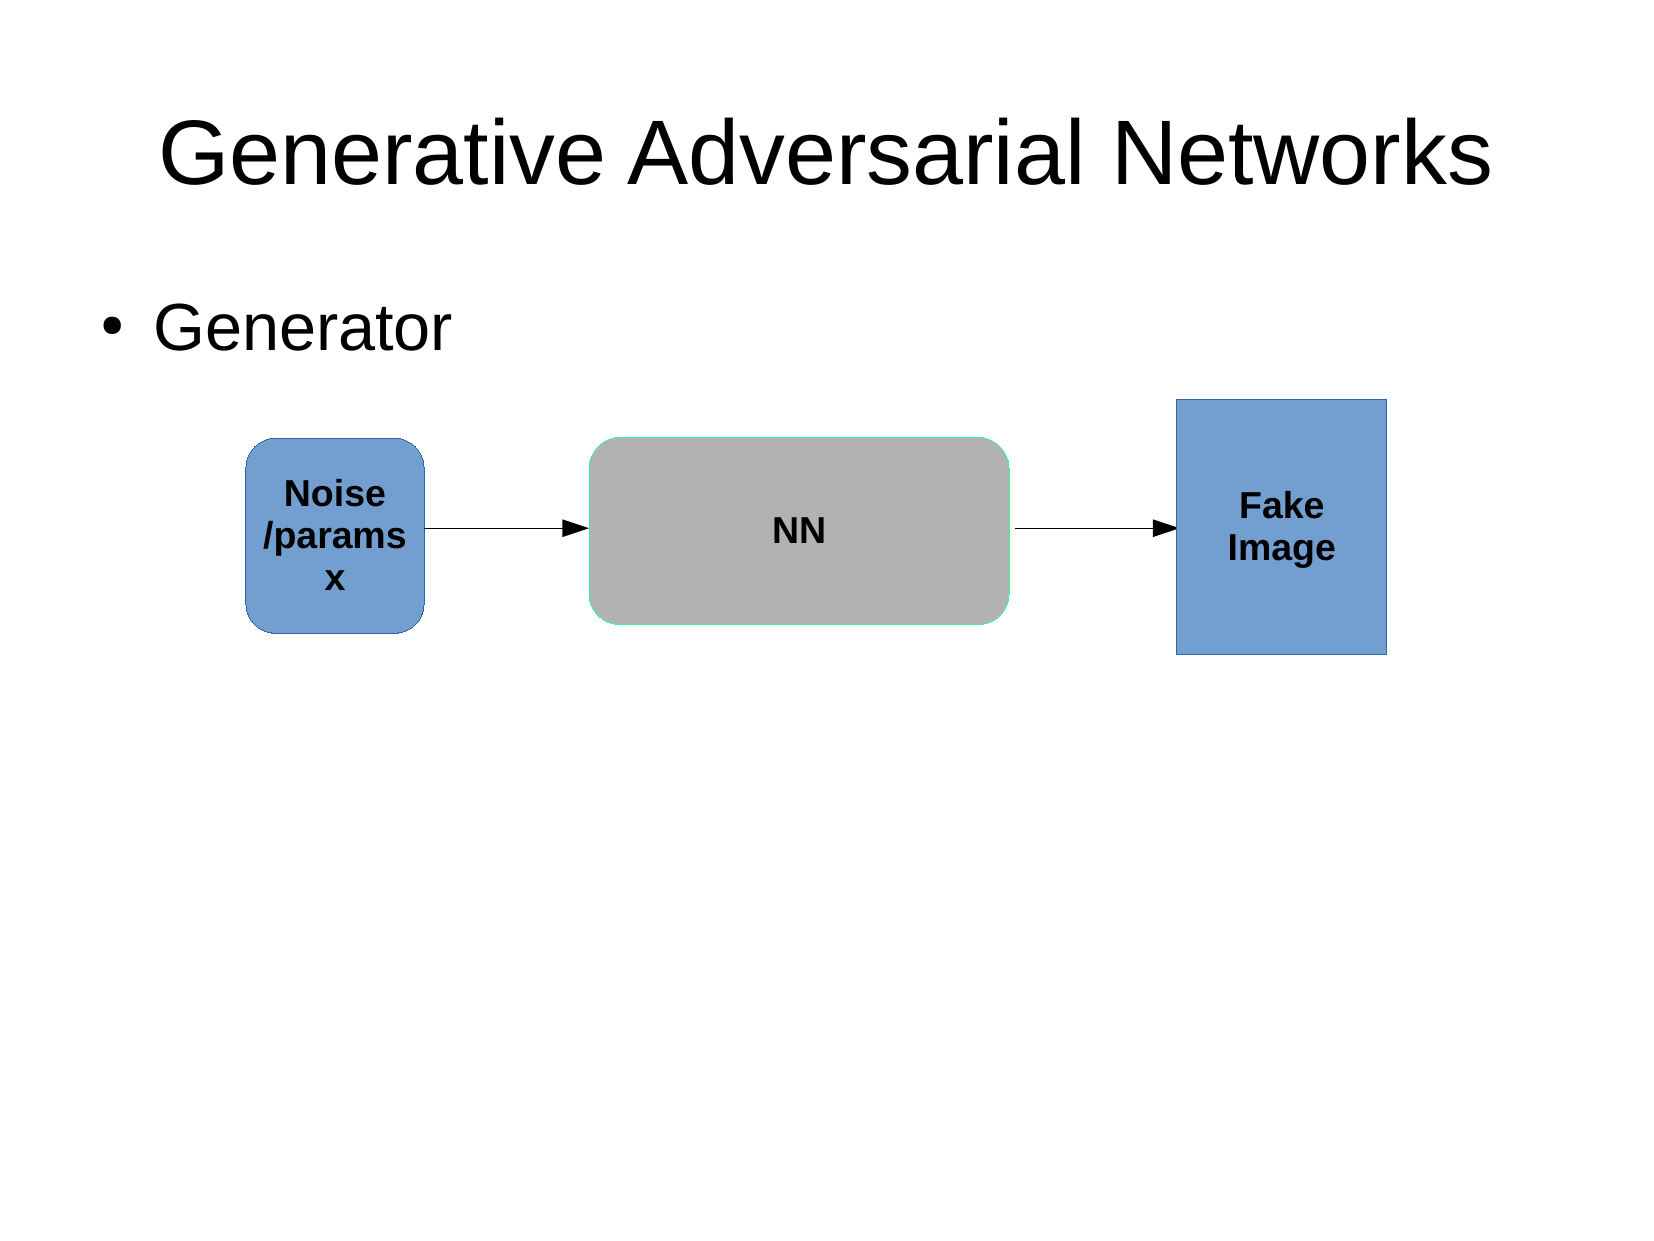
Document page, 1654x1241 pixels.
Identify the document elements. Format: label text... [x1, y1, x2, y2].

text_box Fake Image [1176, 399, 1387, 655]
title Generative Adversarial Networks [82, 49, 1571, 257]
text_box Noise /params x [245, 438, 425, 634]
list Generator [82, 290, 1571, 1010]
text_box NN [589, 437, 1010, 625]
